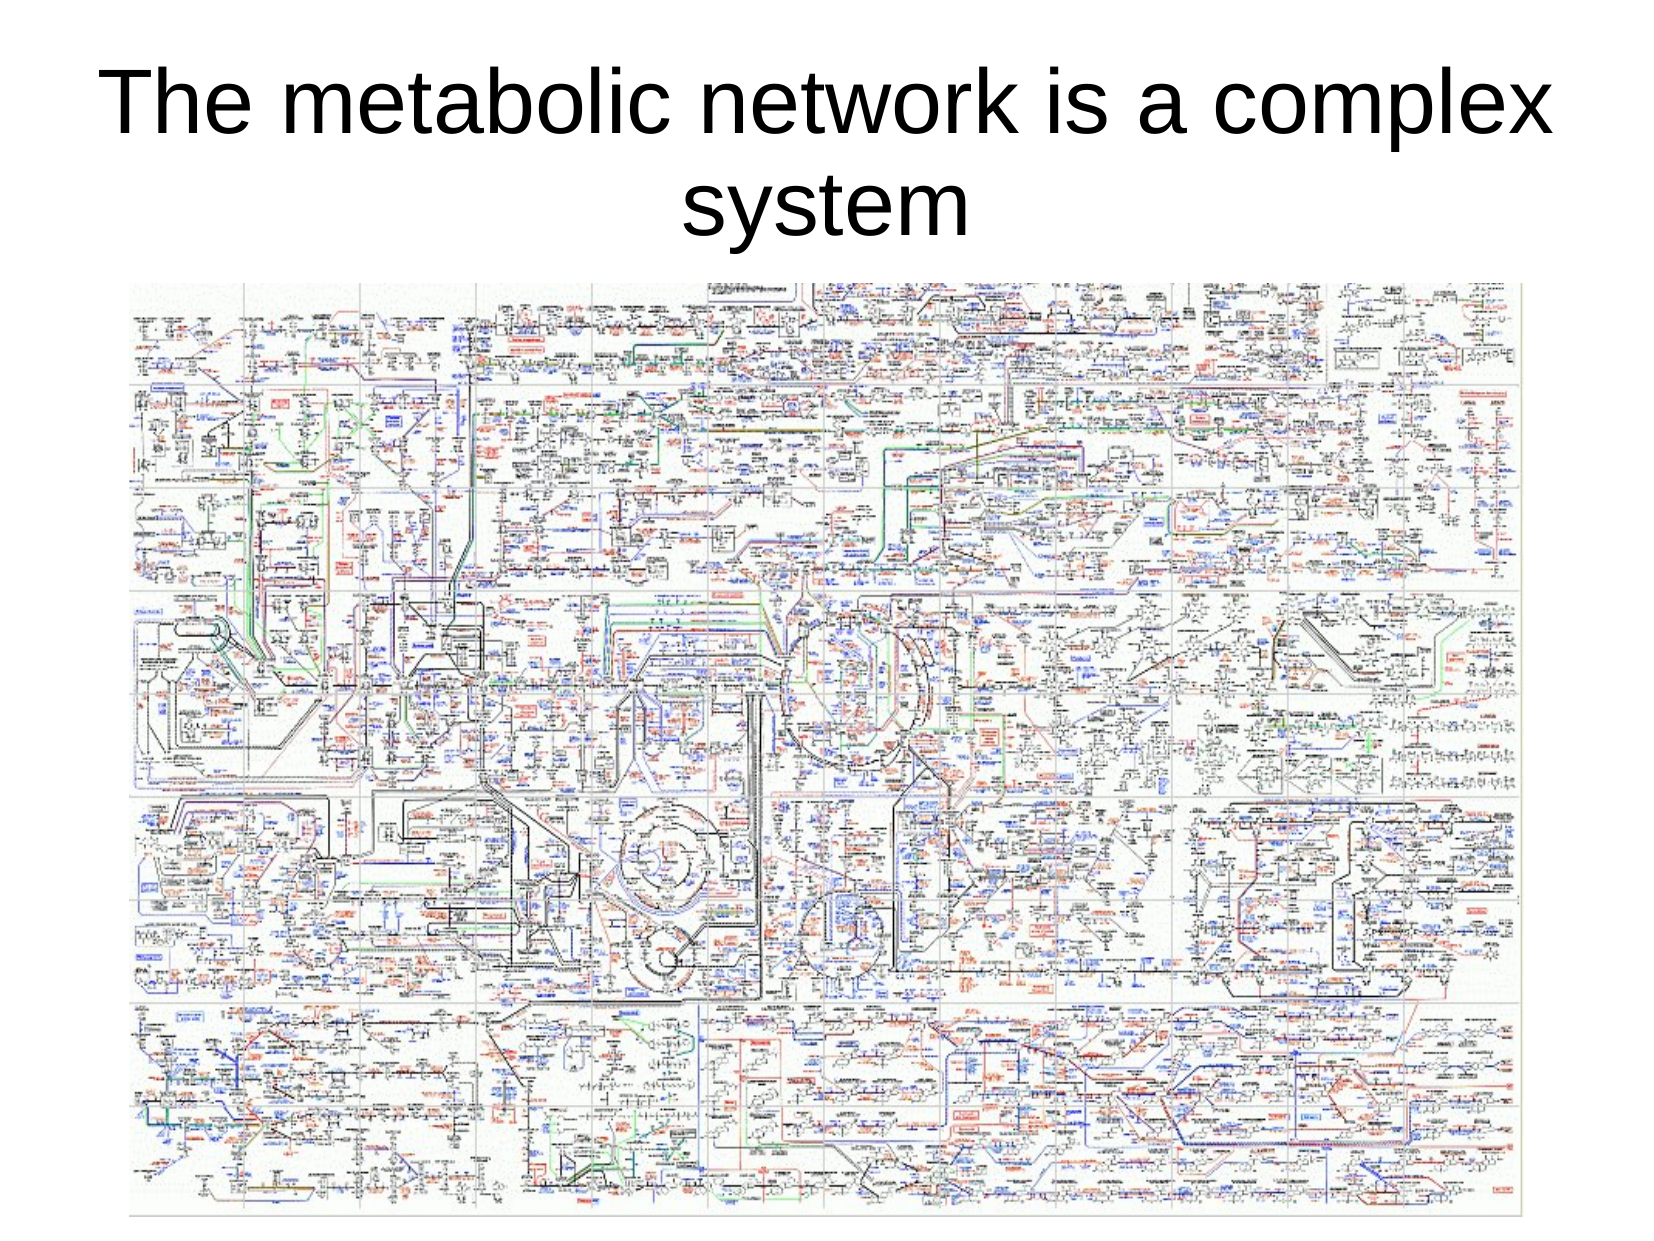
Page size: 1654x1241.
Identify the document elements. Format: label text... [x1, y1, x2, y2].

picture [129, 283, 1524, 1217]
title The metabolic network is a complex system [82, 49, 1571, 257]
